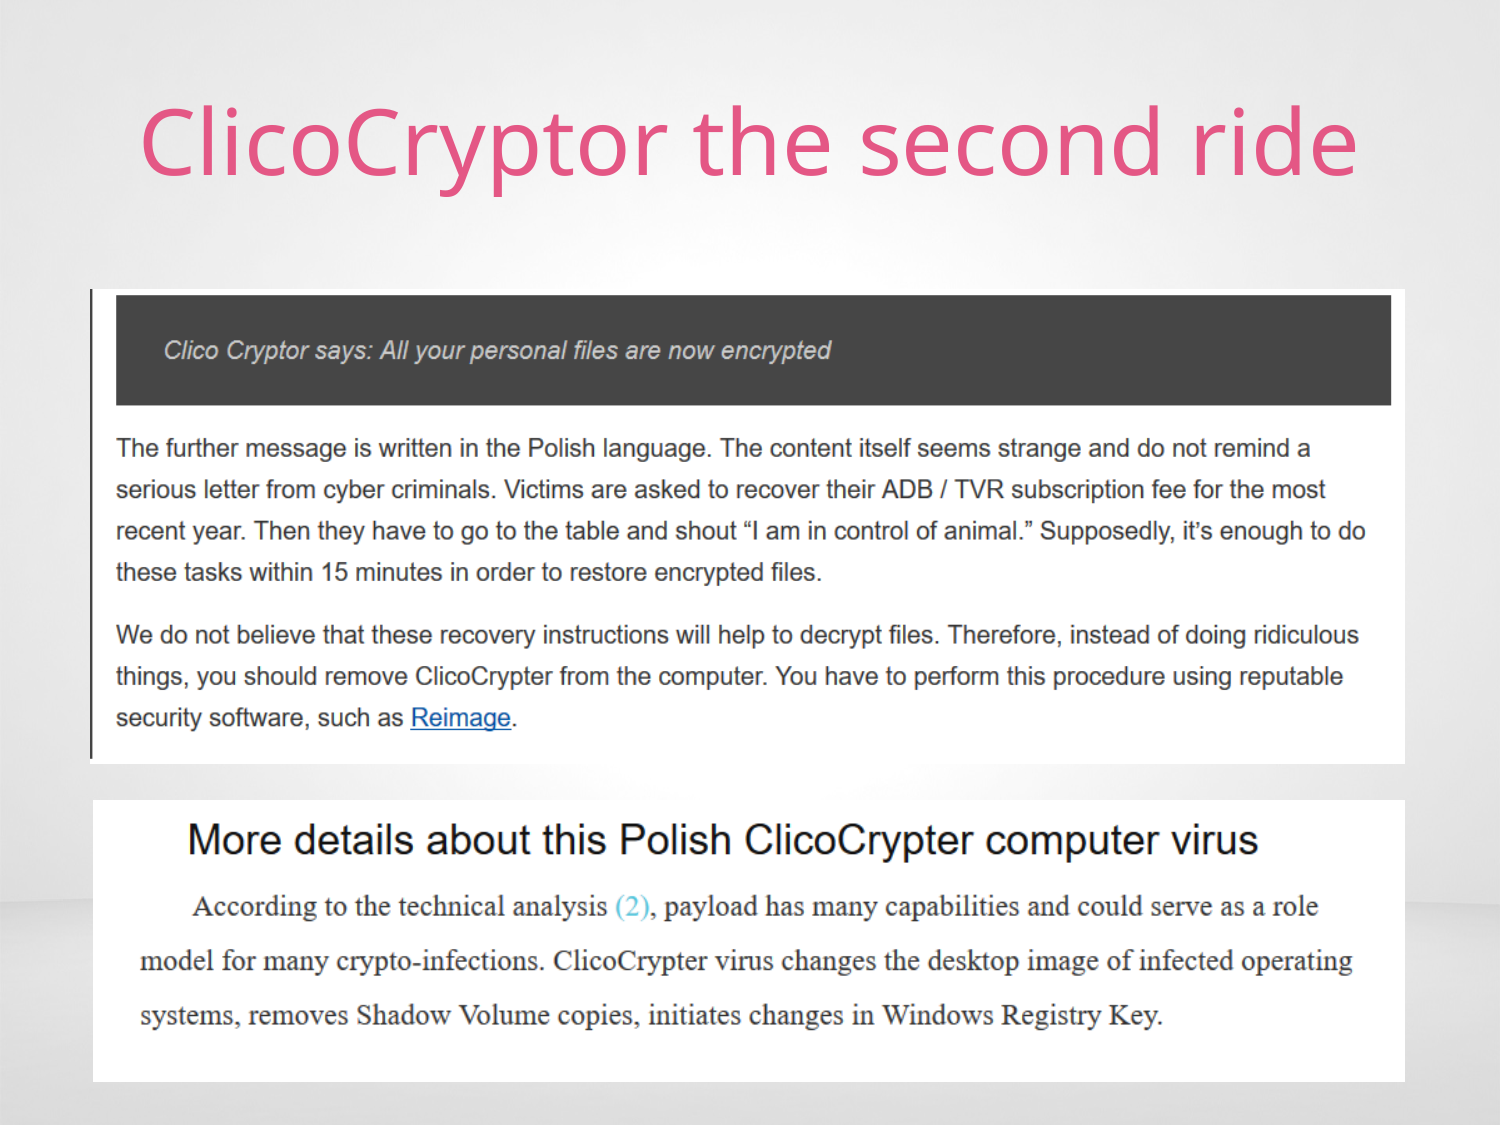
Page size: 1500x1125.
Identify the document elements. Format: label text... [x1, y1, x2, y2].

picture [0, 0, 1500, 1125]
title ClicoCryptor the second ride [75, 45, 1425, 233]
